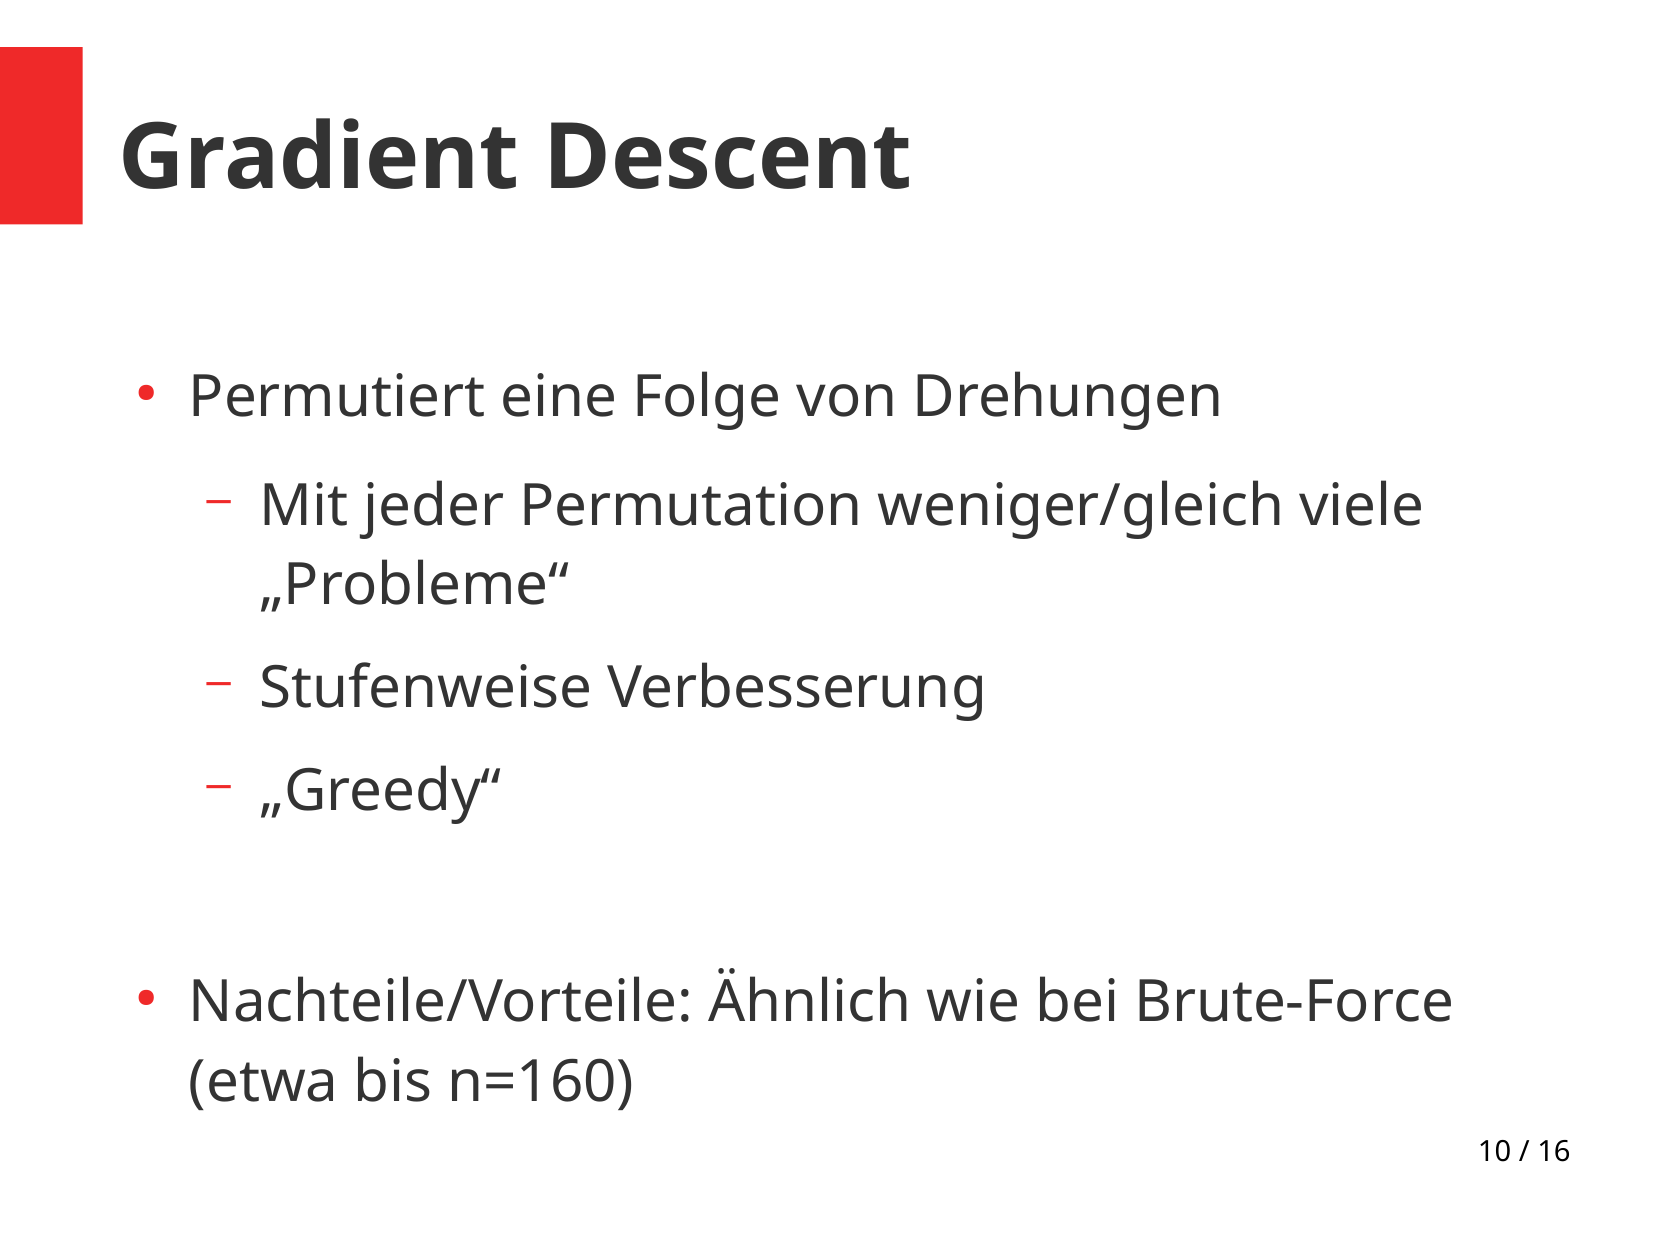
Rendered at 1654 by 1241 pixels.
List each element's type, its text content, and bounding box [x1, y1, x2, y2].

title Gradient Descent [118, 49, 1571, 257]
list Permutiert eine Folge von Drehungen Mit jeder Permutation weniger/gleich viele „Probleme“ Stufenweise Verbesserung „Greedy“ Nachteile/Vorteile: Ähnlich wie bei Brute-Force (etwa bis n=160) [118, 354, 1536, 1074]
